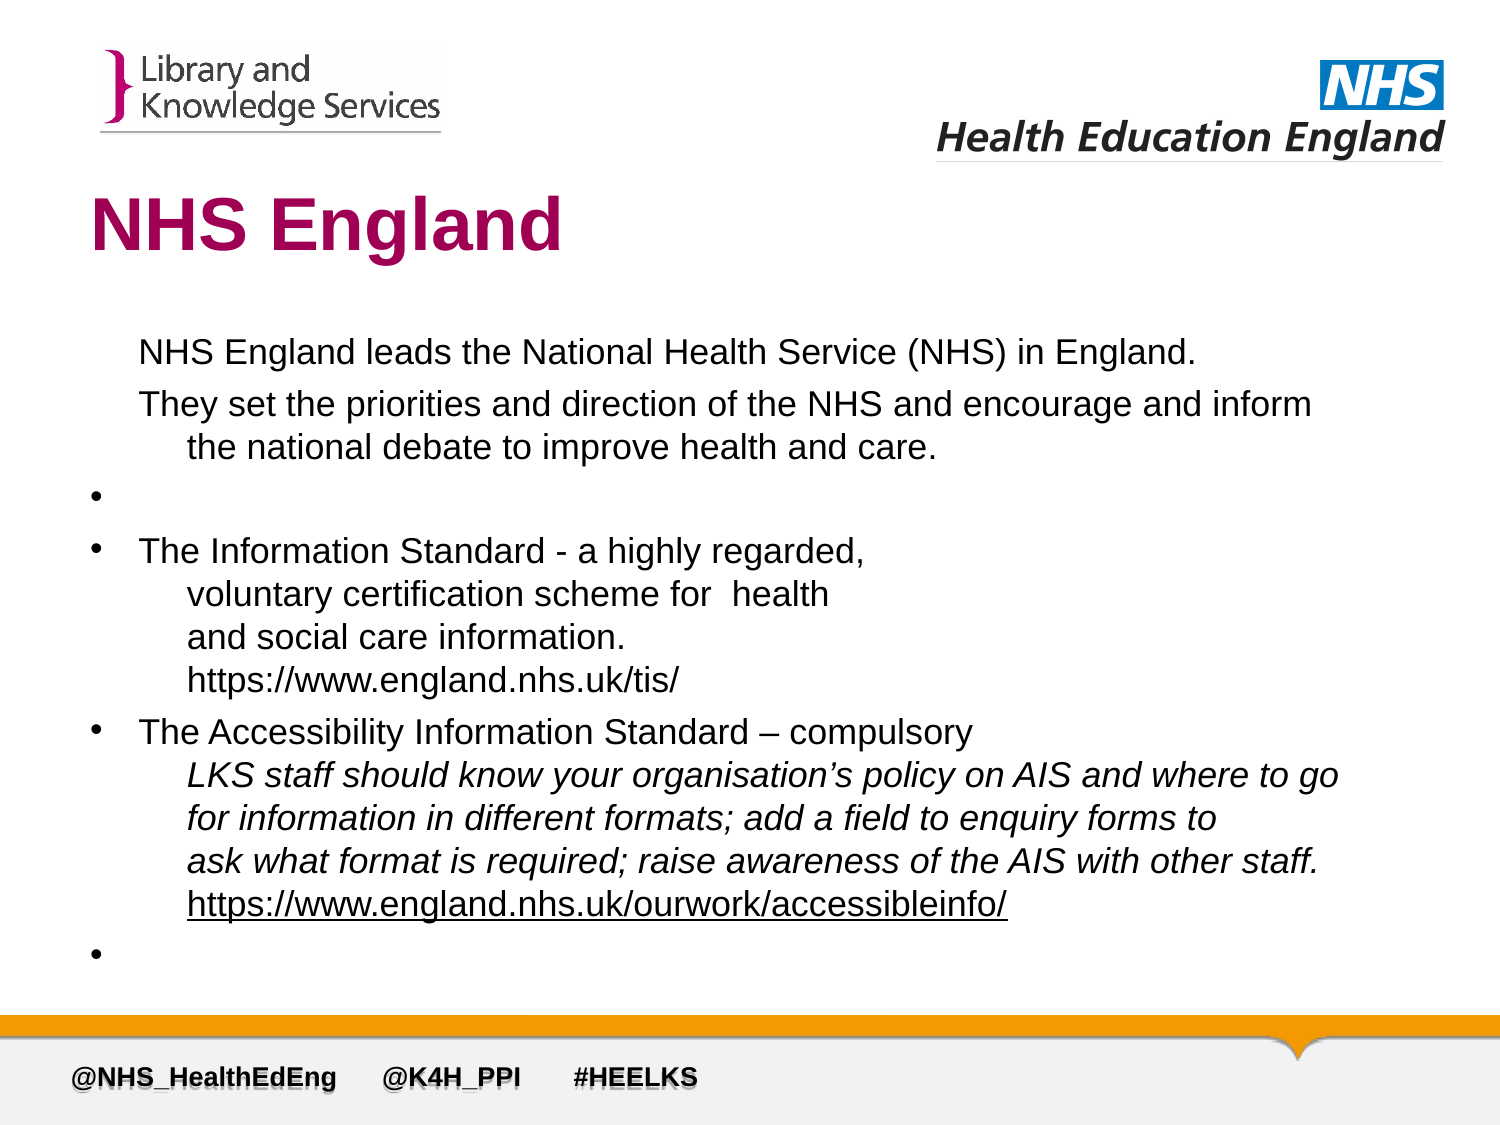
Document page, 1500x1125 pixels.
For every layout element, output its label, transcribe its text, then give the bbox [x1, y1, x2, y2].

text_box @NHS_HealthEdEng @K4H_PPI #HEELKS [55, 1052, 932, 1113]
list NHS England leads the National Health Service (NHS) in England. They set the priorities and direction of the NHS and encourage and inform the national debate to improve health and care. The Information Standard - a highly regarded, voluntary certification scheme for health and social care information. https://www.england.nhs.uk/tis/ The Accessibility Information Standard – compulsory LKS staff should know your organisation’s policy on AIS and where to go for information in different formats; add a field to enquiry forms to ask what format is required; raise awareness of the AIS with other staff. https://www.england.nhs.uk/ourwork/accessibleinfo/ [55, 279, 1397, 1000]
picture [100, 42, 443, 131]
title NHS England [75, 168, 1351, 279]
